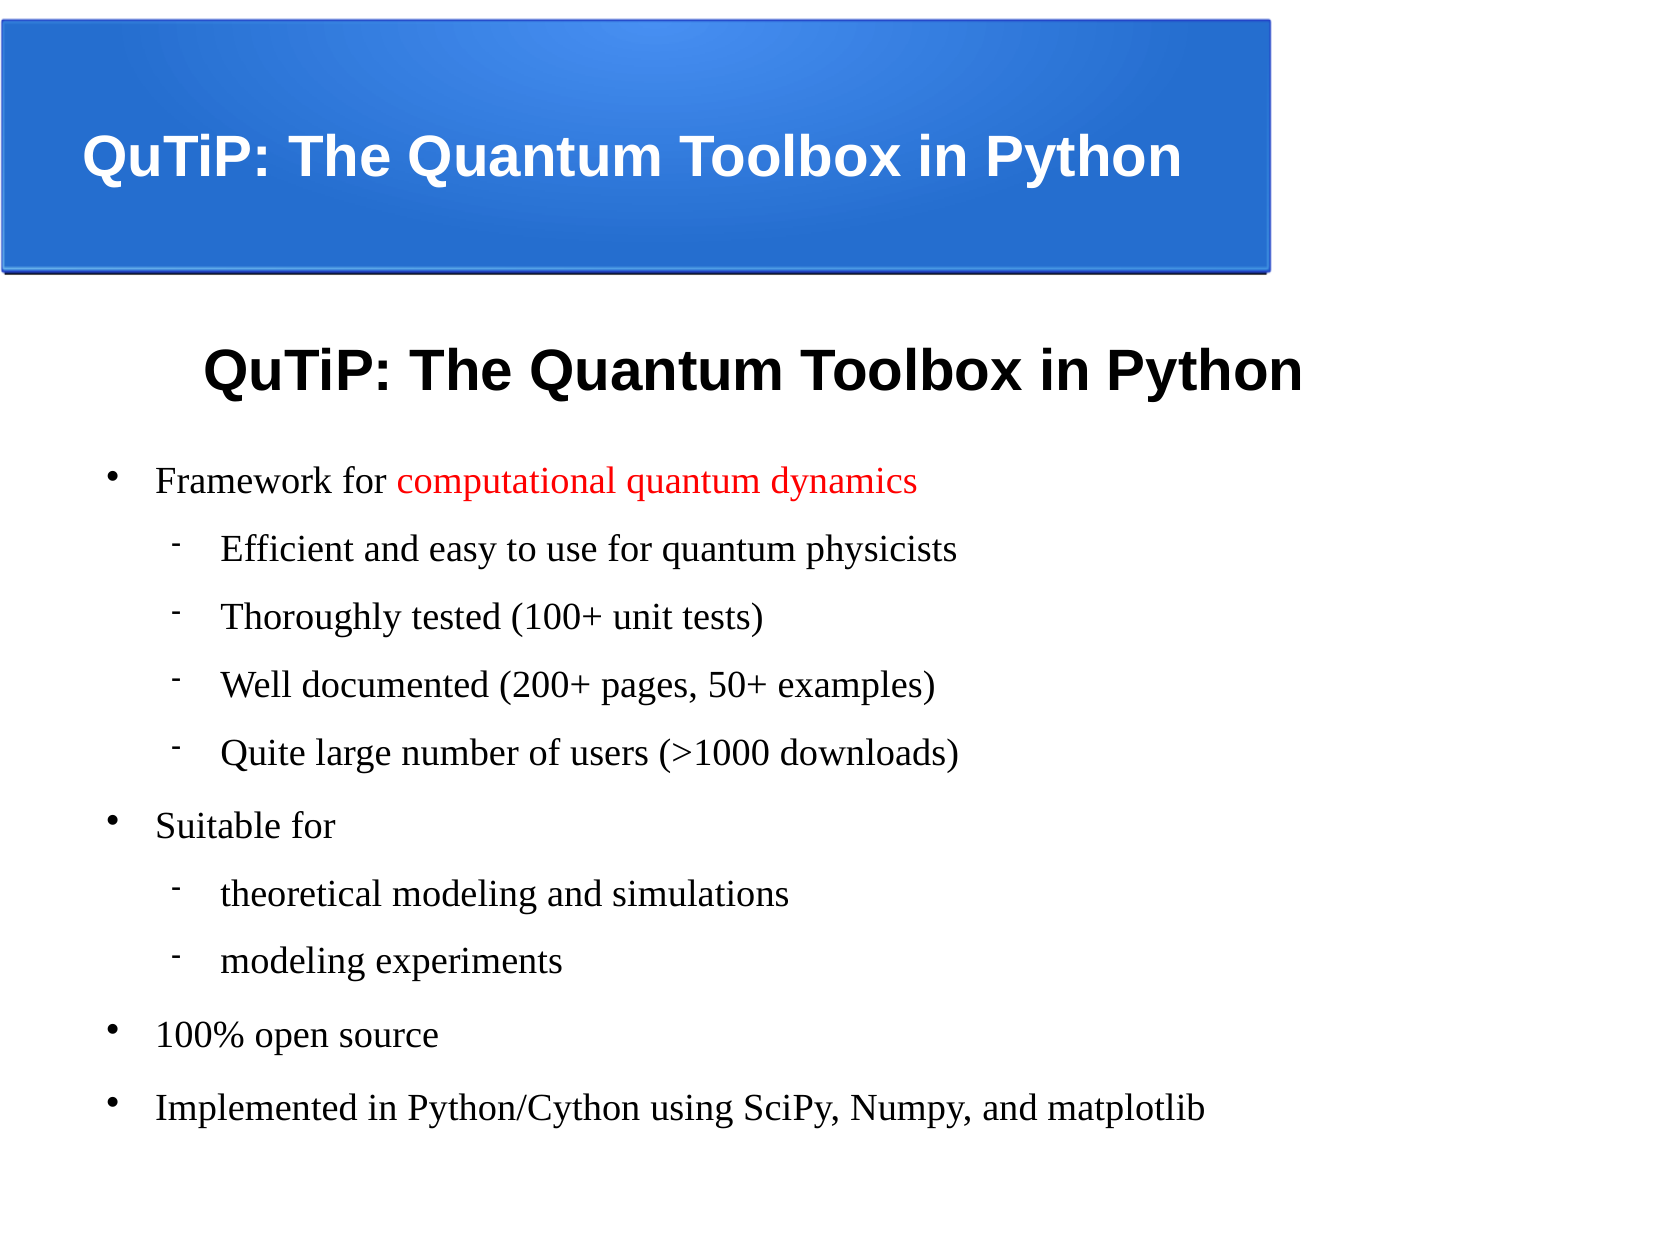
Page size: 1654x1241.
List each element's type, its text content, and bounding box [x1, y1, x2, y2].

text_box QuTiP: The Quantum Toolbox in Python [188, 324, 1415, 405]
text_box QuTiP: The Quantum Toolbox in Python [82, 49, 1571, 257]
text_box Framework for computational quantum dynamics Efficient and easy to use for quantum physicists Thoroughly tested (100+ unit tests) Well documented (200+ pages, 50+ examples) Quite large number of users (>1000 downloads) Suitable for theoretical modeling and simulations modeling experiments 100% open source Implemented in Python/Cython using SciPy, Numpy, and matplotlib [89, 455, 1571, 1131]
picture [0, 17, 1275, 281]
